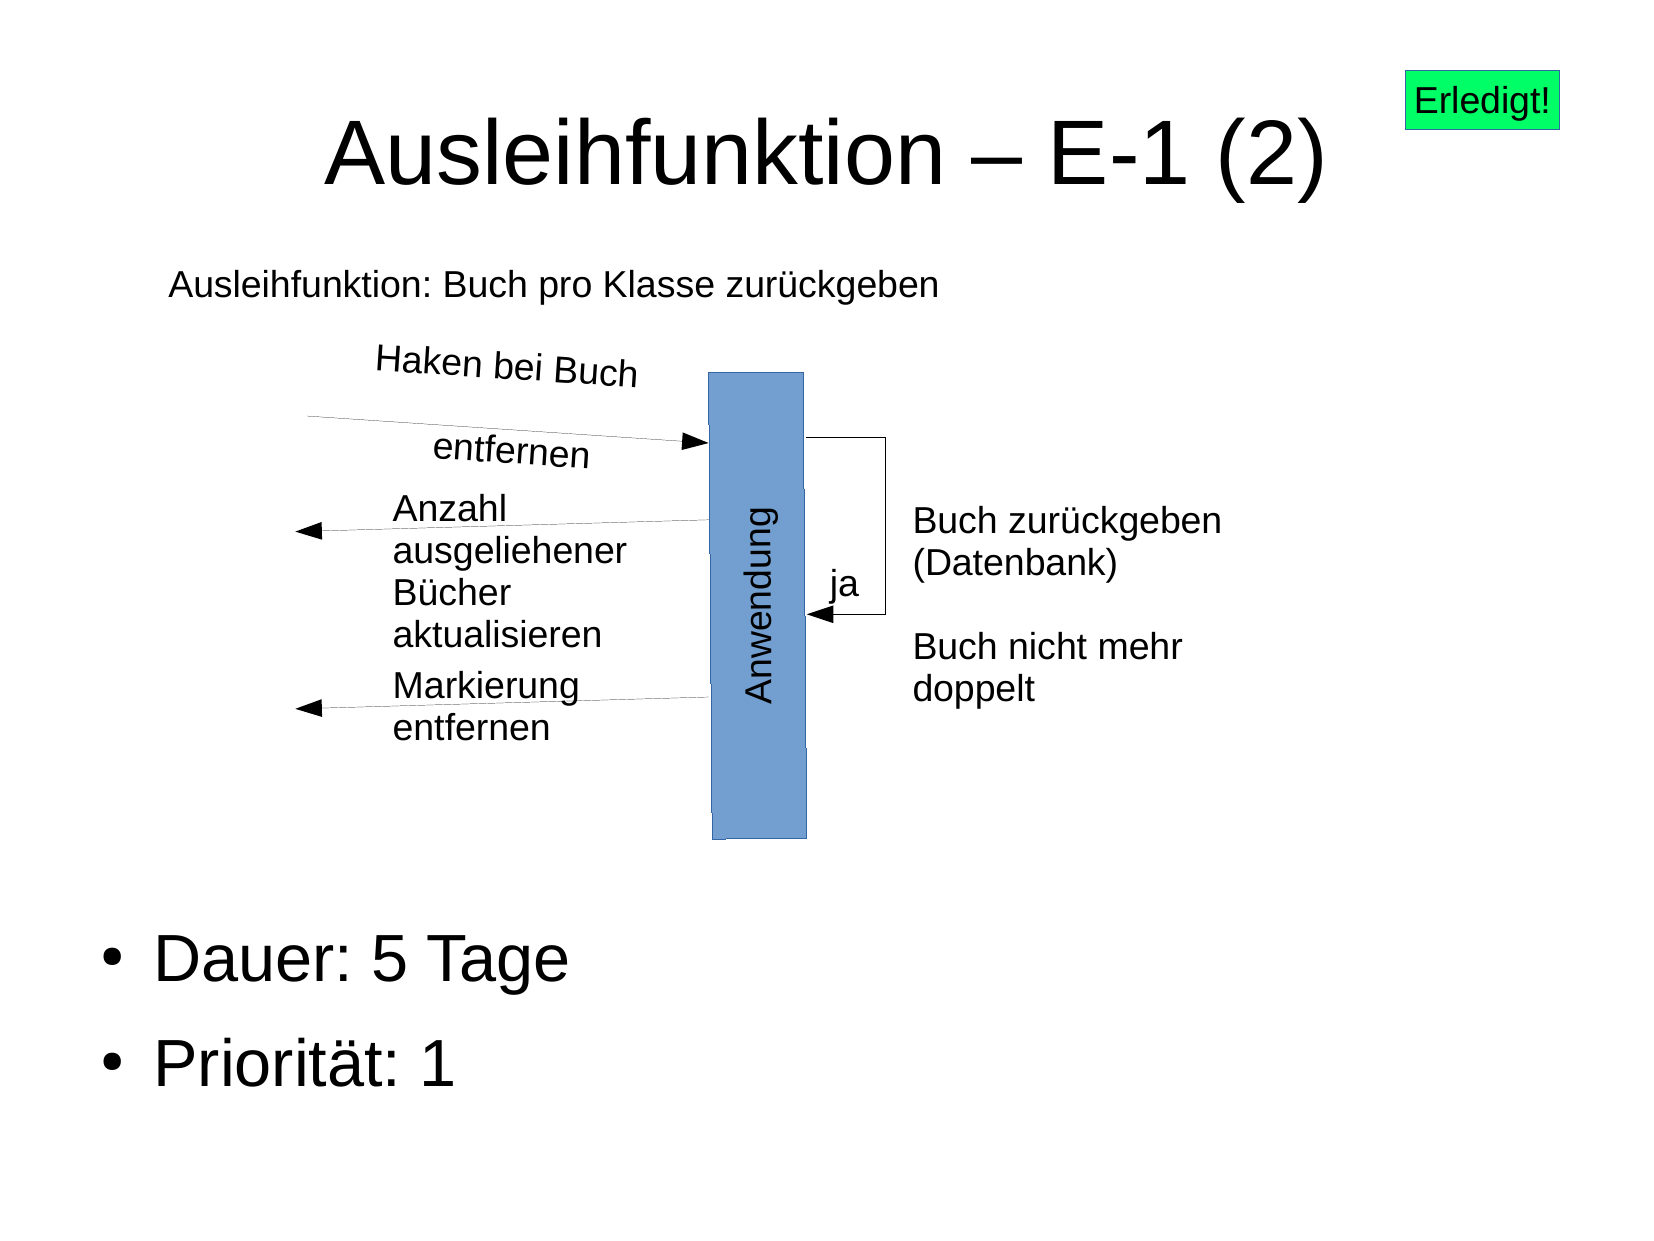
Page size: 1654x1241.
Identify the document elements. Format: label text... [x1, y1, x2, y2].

text_box Markierung entfernen [377, 657, 709, 757]
text_box Anzahl ausgeliehener Bücher aktualisieren [377, 480, 709, 657]
text_box Anwendung [708, 372, 807, 840]
text_box Buch zurückgeben (Datenbank) Buch nicht mehr doppelt [897, 491, 1312, 717]
list Dauer: 5 Tage Priorität: 1 [82, 921, 1571, 1146]
text_box ja [814, 555, 898, 612]
title Ausleihfunktion – E-1 (2) [82, 49, 1571, 257]
text_box Erledigt! [1405, 70, 1560, 130]
text_box Ausleihfunktion: Buch pro Klasse zurückgeben [153, 256, 1134, 314]
